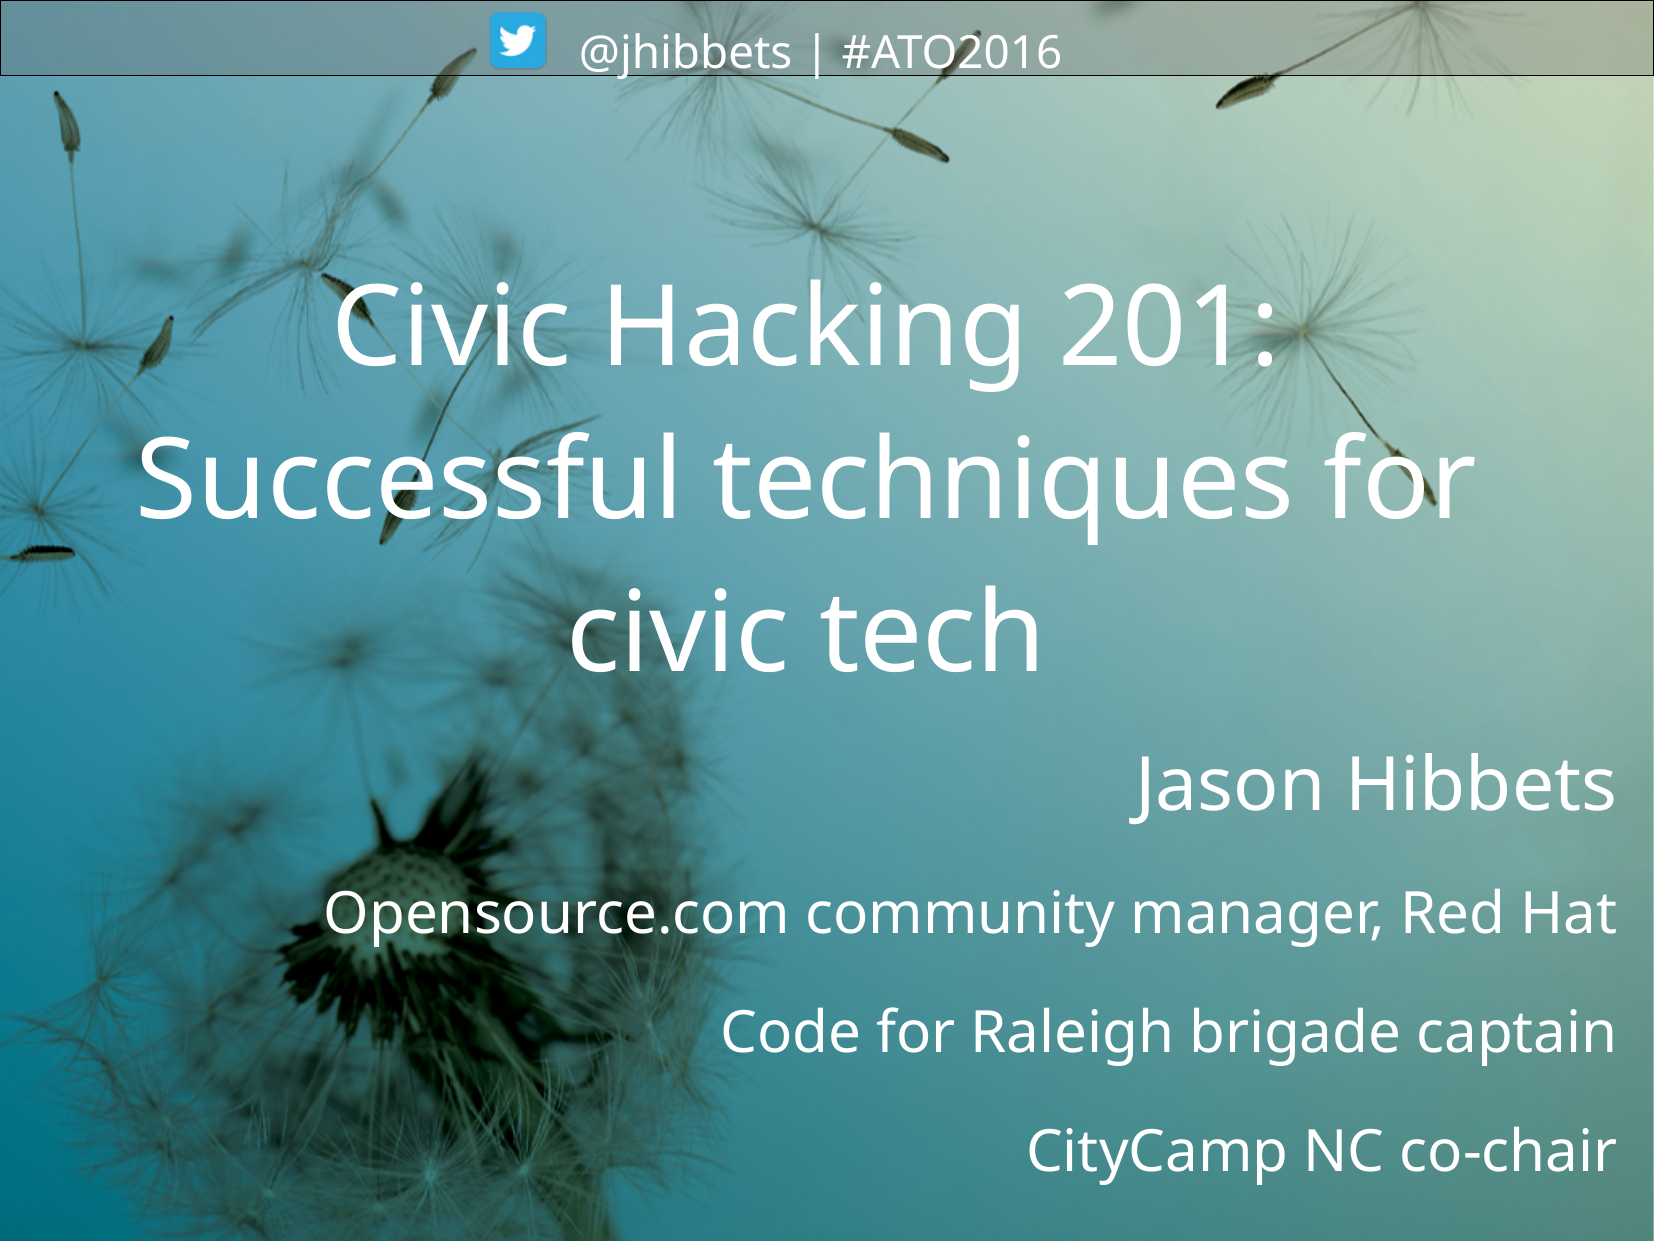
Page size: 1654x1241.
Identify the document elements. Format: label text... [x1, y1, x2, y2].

text_box Civic Hacking 201: Successful techniques for civic tech [41, 237, 1572, 591]
picture [488, 11, 549, 72]
text_box Jason Hibbets Opensource.com community manager, Red Hat Code for Raleigh brigade captain CityCamp NC co-chair October 27, 2016 | All Things Open [75, 671, 1633, 1199]
picture [0, 76, 1654, 1241]
